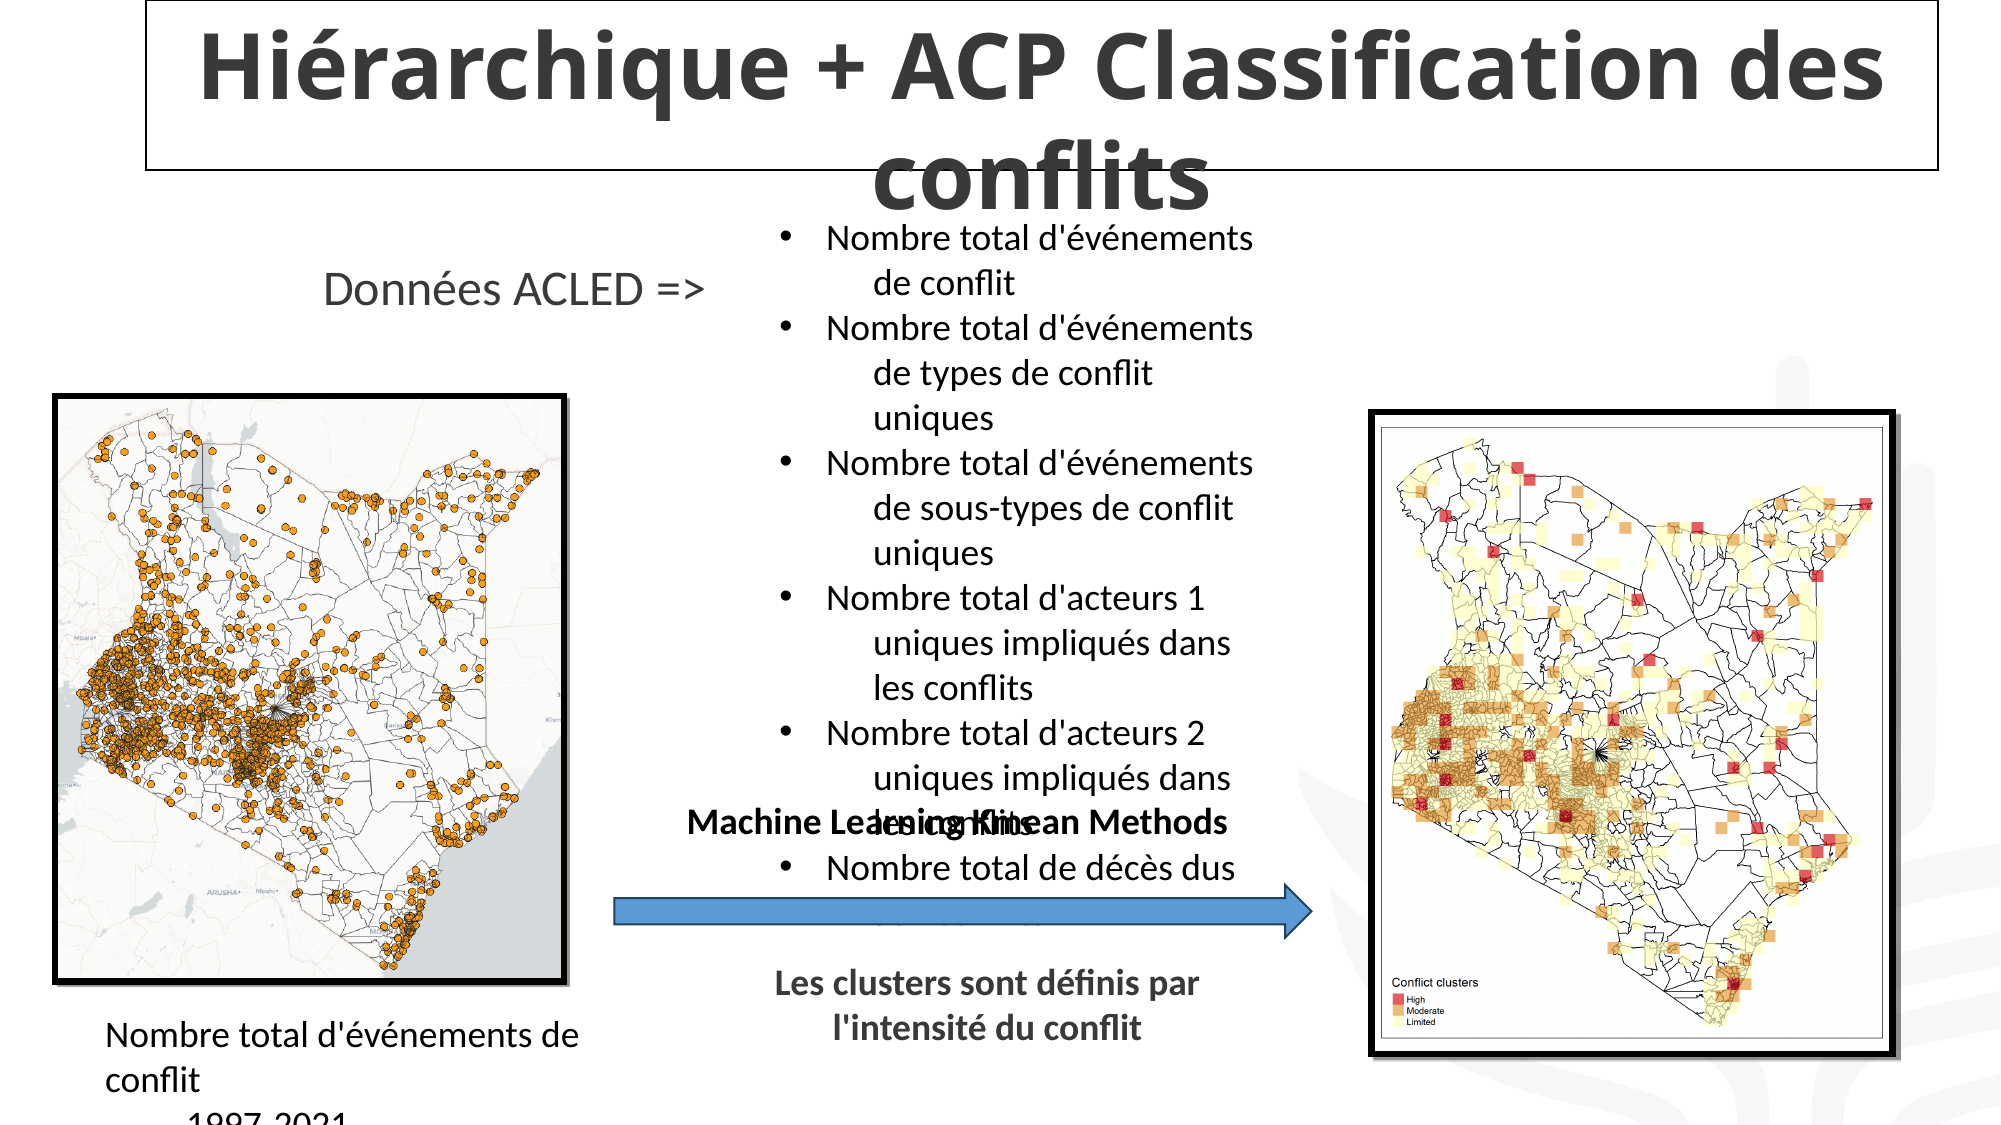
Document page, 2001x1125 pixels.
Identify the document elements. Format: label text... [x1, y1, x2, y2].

text_box Les clusters sont définis par l'intensité du conflit [680, 949, 1295, 1056]
text_box Hiérarchique + ACP Classification des conflits [146, 0, 1938, 170]
text_box Nombre total d'événements de conflit 1997-2021 [0, 1002, 638, 1109]
picture [1374, 415, 1890, 1051]
text_box Machine Learning Kmean Methods [671, 789, 1249, 850]
text_box Nombre total d'événements de conflit Nombre total d'événements de types de conflit uniques Nombre total d'événements de sous-types de conflit uniques Nombre total d'acteurs 1 uniques impliqués dans les conflits Nombre total d'acteurs 2 uniques impliqués dans les conflits Nombre total de décès dus aux conflits [614, 205, 1280, 766]
text_box [614, 884, 1312, 938]
text_box Données ACLED => [308, 247, 614, 324]
picture [58, 399, 561, 979]
